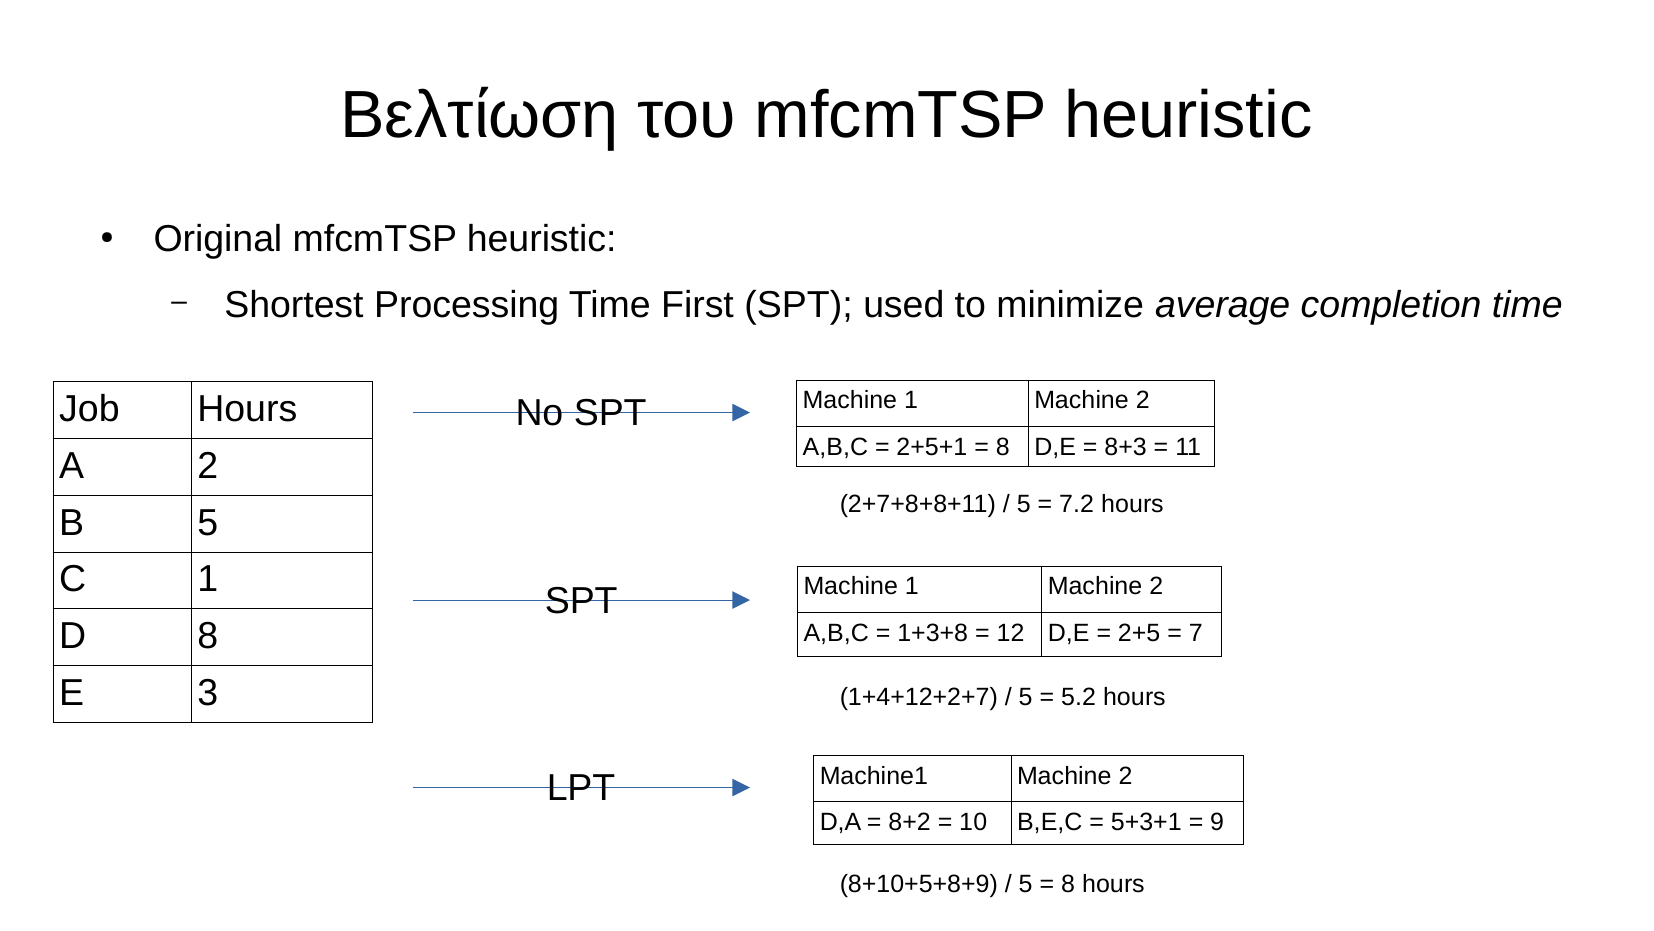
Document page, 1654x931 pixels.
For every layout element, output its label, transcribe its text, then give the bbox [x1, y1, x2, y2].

table_cell E [54, 666, 191, 722]
text_box (8+10+5+8+9) / 5 = 8 hours [825, 862, 1238, 906]
table_cell B,E,C = 5+3+1 = 9 [1012, 802, 1243, 844]
table_header Job [54, 382, 191, 438]
table_cell B [54, 496, 191, 552]
text_box (2+7+8+8+11) / 5 = 7.2 hours [825, 482, 1201, 526]
list Original mfcmTSP heuristic: Shortest Processing Time First (SPT); used to minimize average completion time [82, 217, 1571, 901]
table_header Machine1 [814, 756, 1011, 801]
table_header Machine 2 [1042, 567, 1221, 612]
table_header Machine 1 [798, 567, 1041, 612]
table_cell D,E = 8+3 = 11 [1029, 427, 1214, 466]
table_cell A,B,C = 2+5+1 = 8 [797, 427, 1028, 466]
table_cell 3 [192, 666, 372, 722]
table_header Machine 2 [1012, 756, 1243, 801]
table_header Machine 2 [1029, 381, 1214, 426]
table_cell 1 [192, 553, 372, 608]
title Βελτίωση του mfcmTSP heuristic [82, 37, 1571, 193]
table_cell C [54, 553, 191, 608]
table_cell A,B,C = 1+3+8 = 12 [798, 613, 1041, 656]
table_cell D,E = 2+5 = 7 [1042, 613, 1221, 656]
table_header Machine 1 [797, 381, 1028, 426]
text_box (1+4+12+2+7) / 5 = 5.2 hours [825, 675, 1201, 718]
table_header Hours [192, 382, 372, 438]
table_cell 8 [192, 609, 372, 665]
table_cell A [54, 439, 191, 495]
table_cell D,A = 8+2 = 10 [814, 802, 1011, 844]
table_cell 2 [192, 439, 372, 495]
table_cell 5 [192, 496, 372, 552]
table_cell D [54, 609, 191, 665]
